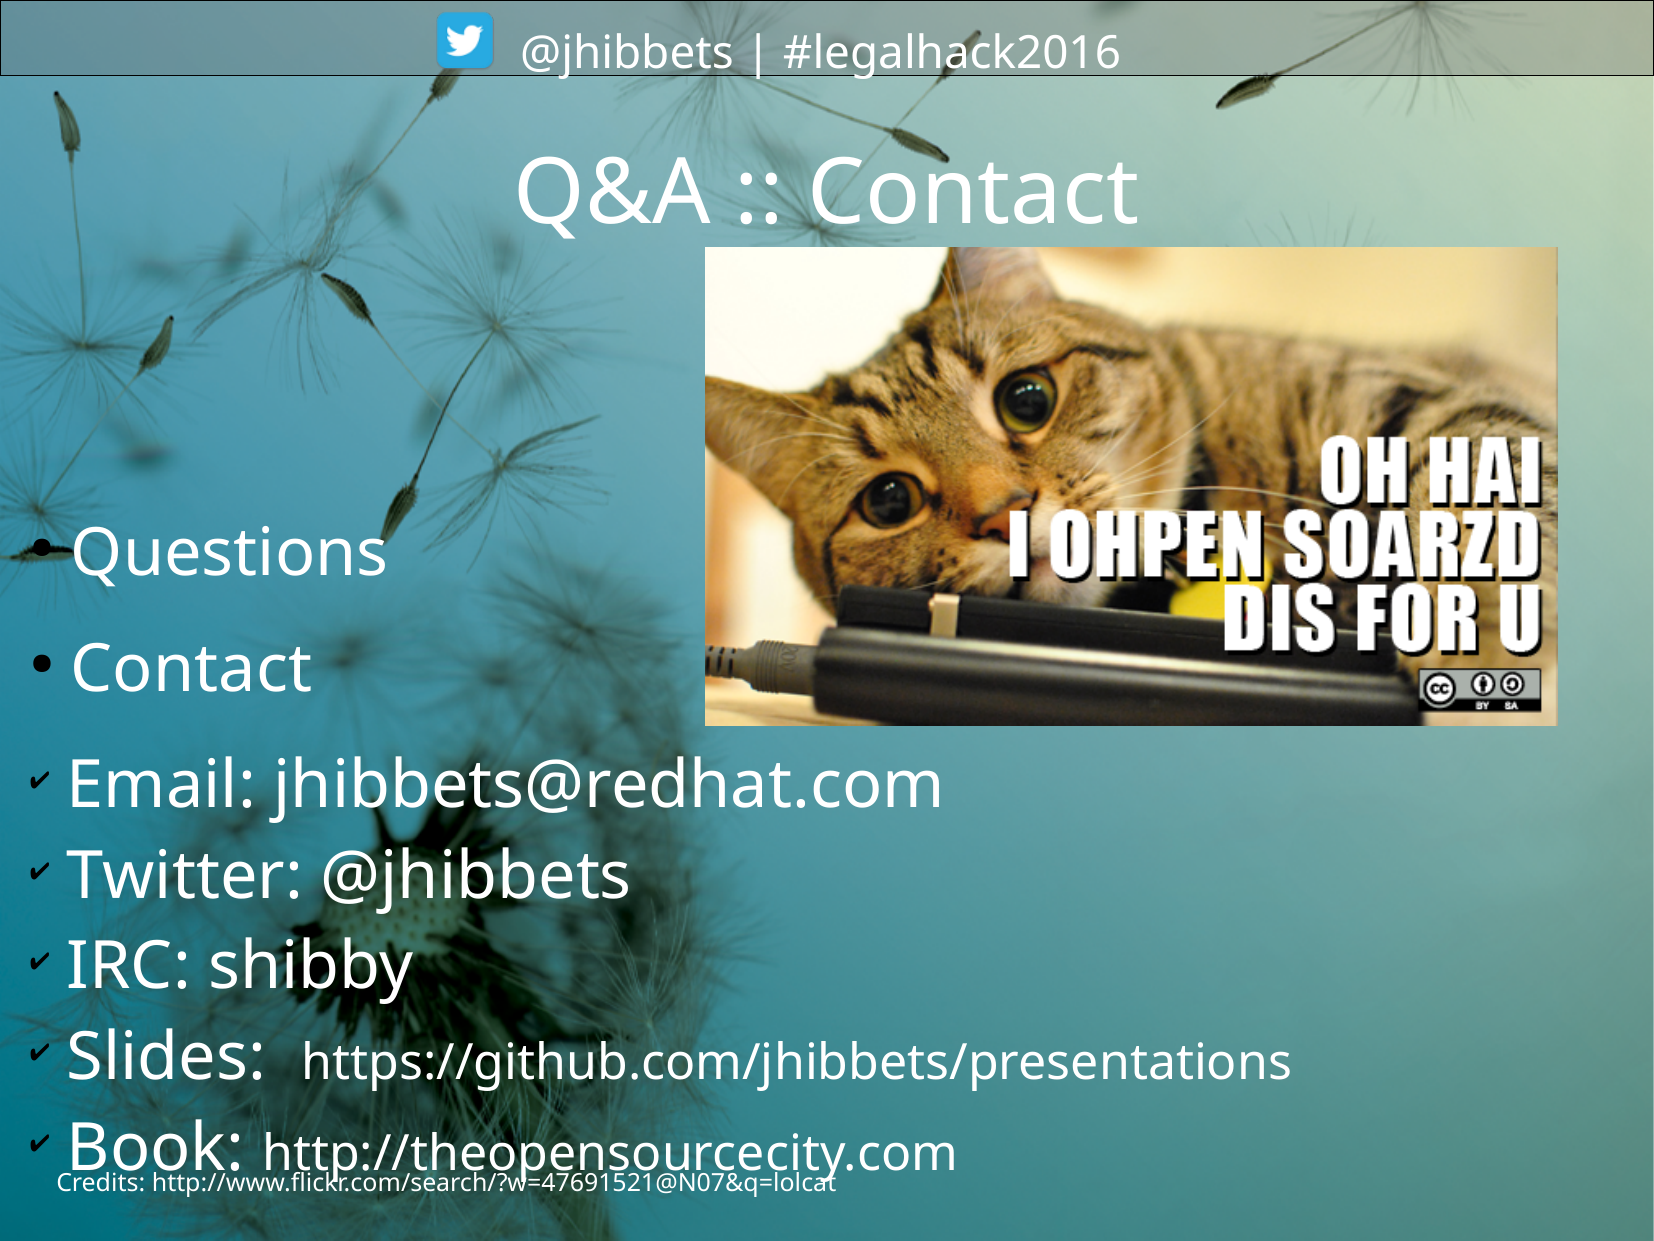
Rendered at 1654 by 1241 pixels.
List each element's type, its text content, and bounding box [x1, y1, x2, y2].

title Q&A :: Contact [82, 84, 1571, 292]
subtitle Questions Contact Email: jhibbets@redhat.com Twitter: @jhibbets IRC: shibby Slides: https://github.com/jhibbets/presentations Book: http://theopensourcecity.com [30, 561, 1636, 1134]
text_box Credits: http://www.flickr.com/search/?w=47691521@N07&q=lolcat [41, 1157, 869, 1201]
picture [0, 76, 1654, 1241]
picture [435, 11, 496, 72]
